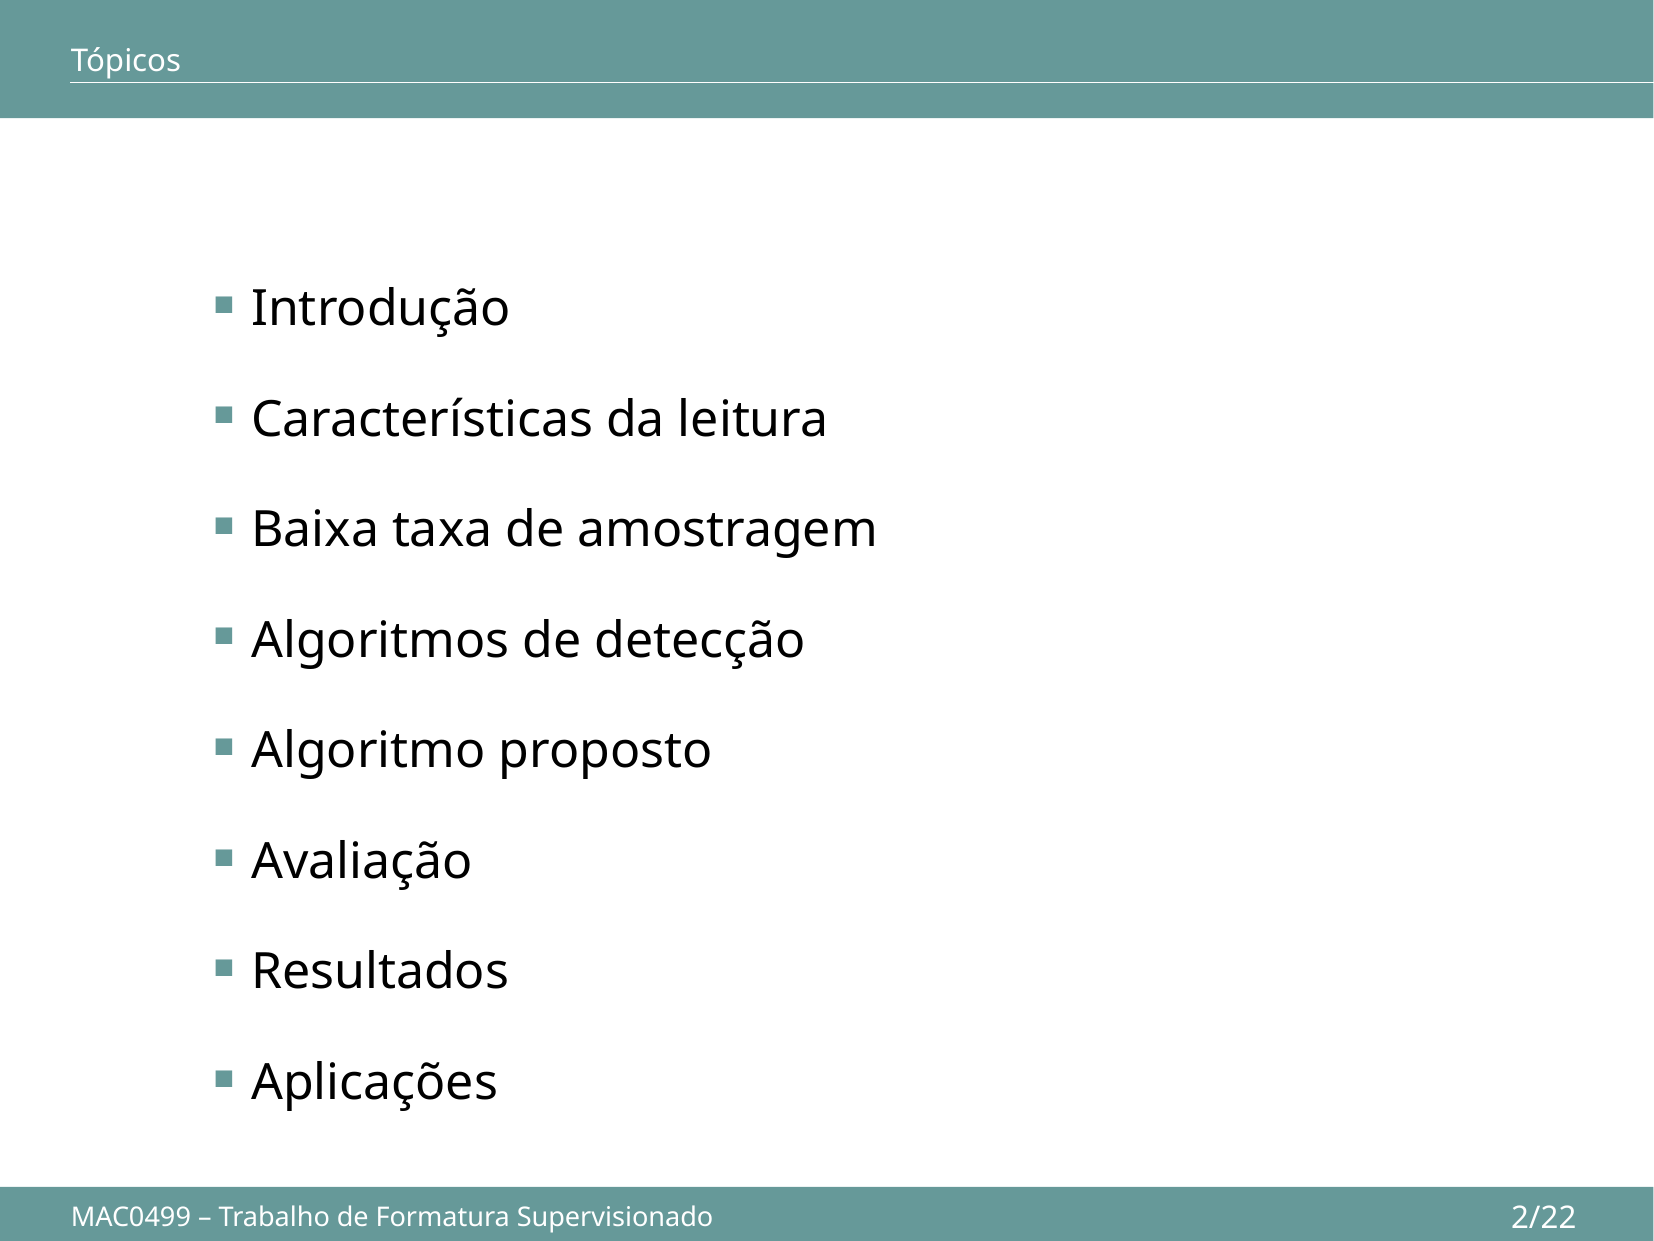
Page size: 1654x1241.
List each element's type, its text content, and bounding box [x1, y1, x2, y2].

title 2/22 [1429, 1187, 1577, 1241]
title MAC0499 – Trabalho de Formatura Supervisionado [70, 1187, 1241, 1241]
title Tópicos [70, 29, 987, 82]
text_box [0, 0, 1654, 119]
title Tópicos [70, 83, 987, 89]
text_box [0, 1186, 1654, 1241]
text_box Introdução Características da leitura Baixa taxa de amostragem Algoritmos de detecção Algoritmo proposto Avaliação Resultados Aplicações [200, 264, 1382, 976]
